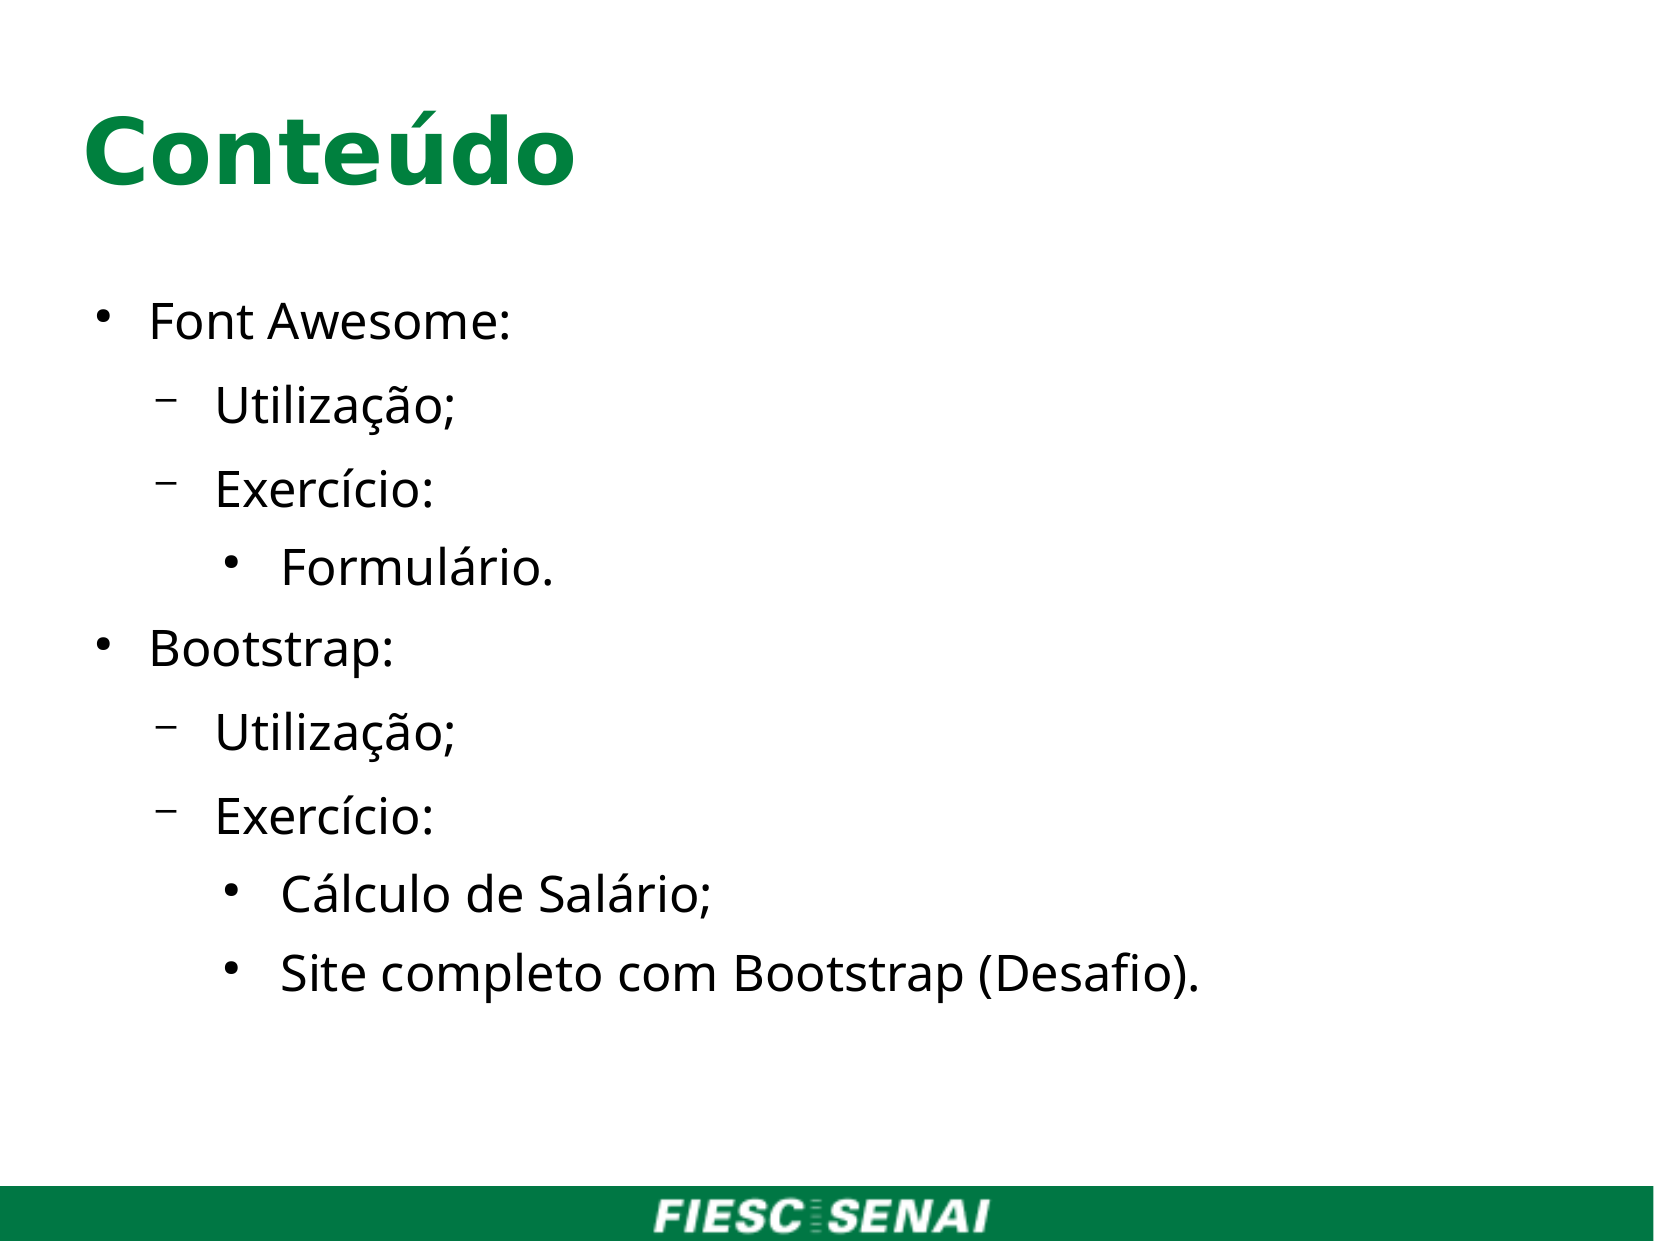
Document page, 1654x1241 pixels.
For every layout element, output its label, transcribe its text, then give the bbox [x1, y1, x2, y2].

picture [0, 1186, 1654, 1241]
list Font Awesome: Utilização; Exercício: Formulário. Bootstrap: Utilização; Exercício: Cálculo de Salário; Site completo com Bootstrap (Desafio). [82, 290, 1571, 1010]
title Conteúdo [82, 49, 1571, 257]
